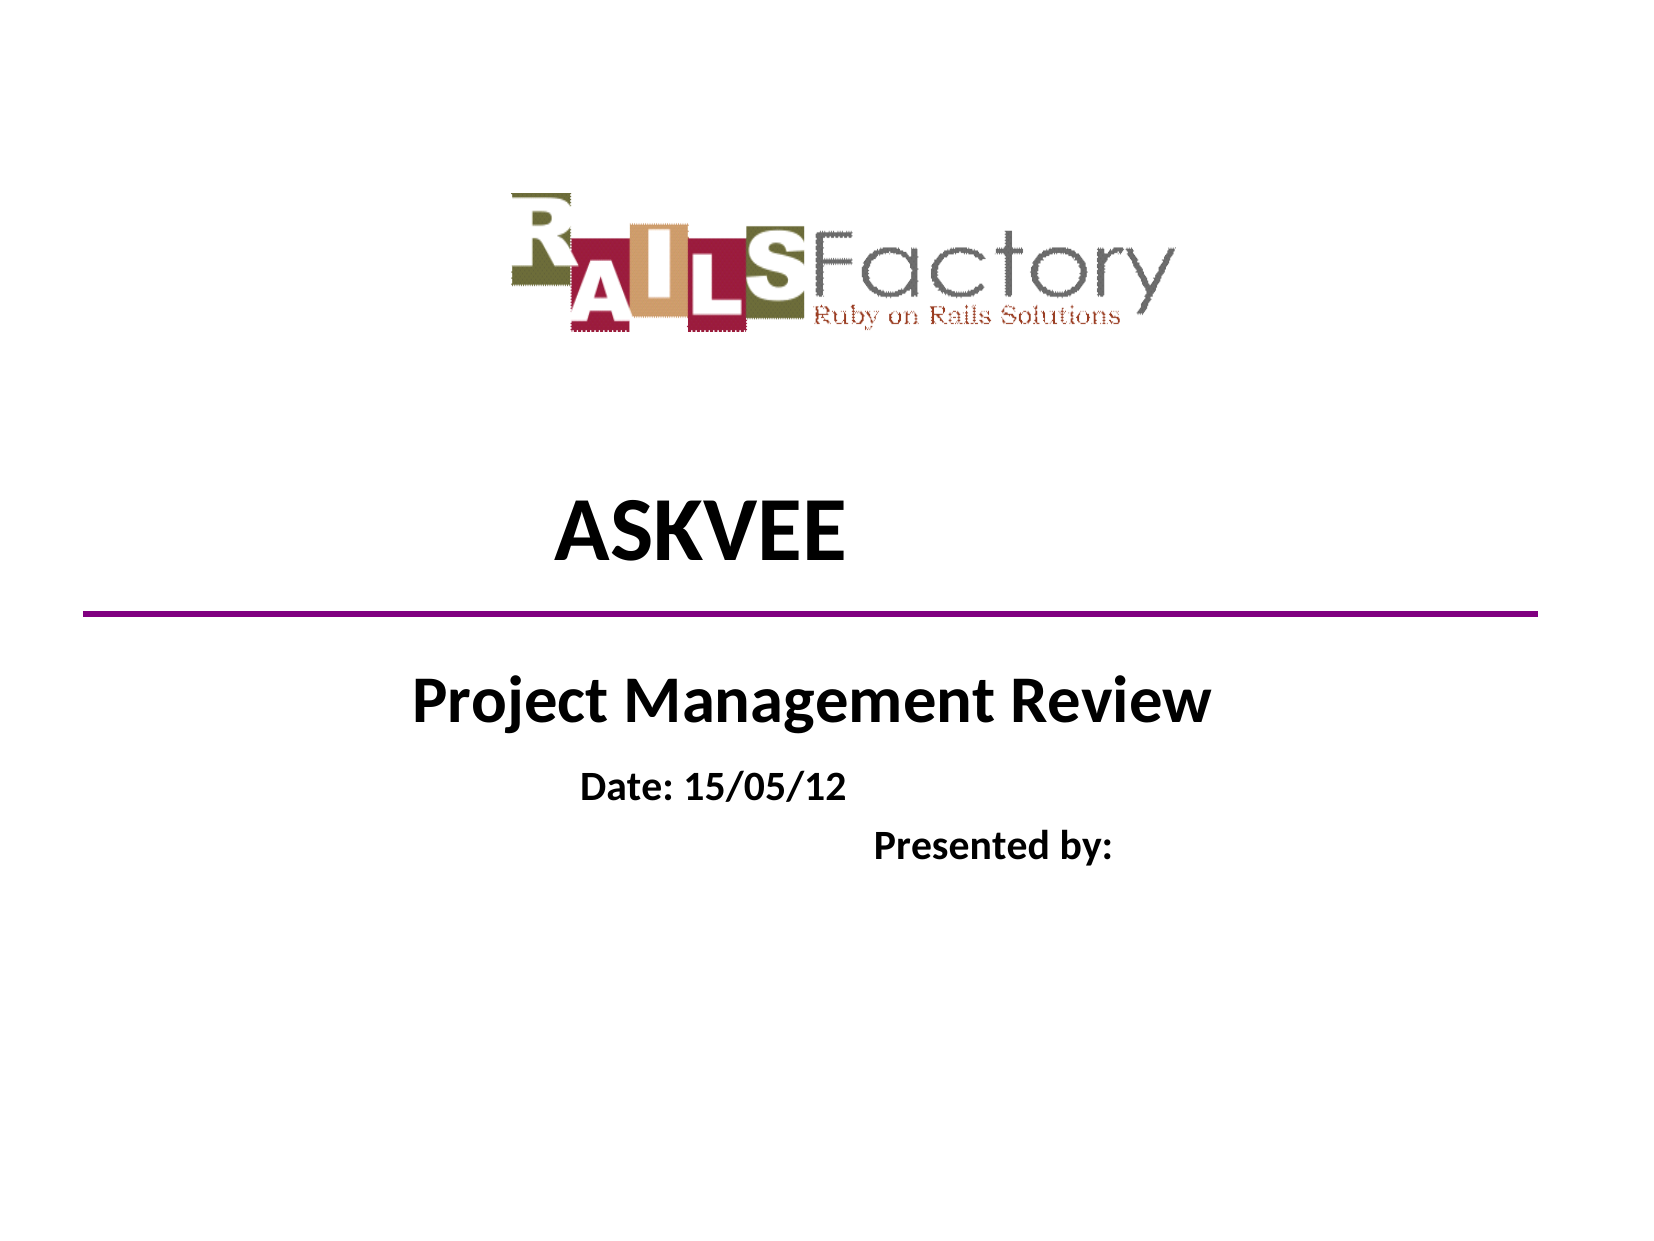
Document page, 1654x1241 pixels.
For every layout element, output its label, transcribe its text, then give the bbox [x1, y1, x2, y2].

text_box Presented by: [337, 809, 1538, 876]
picture [511, 193, 1176, 332]
text_box ASKVEE [539, 471, 975, 589]
text_box Project Management Review [134, 644, 1493, 746]
text_box Date: 15/05/12 [524, 750, 903, 817]
